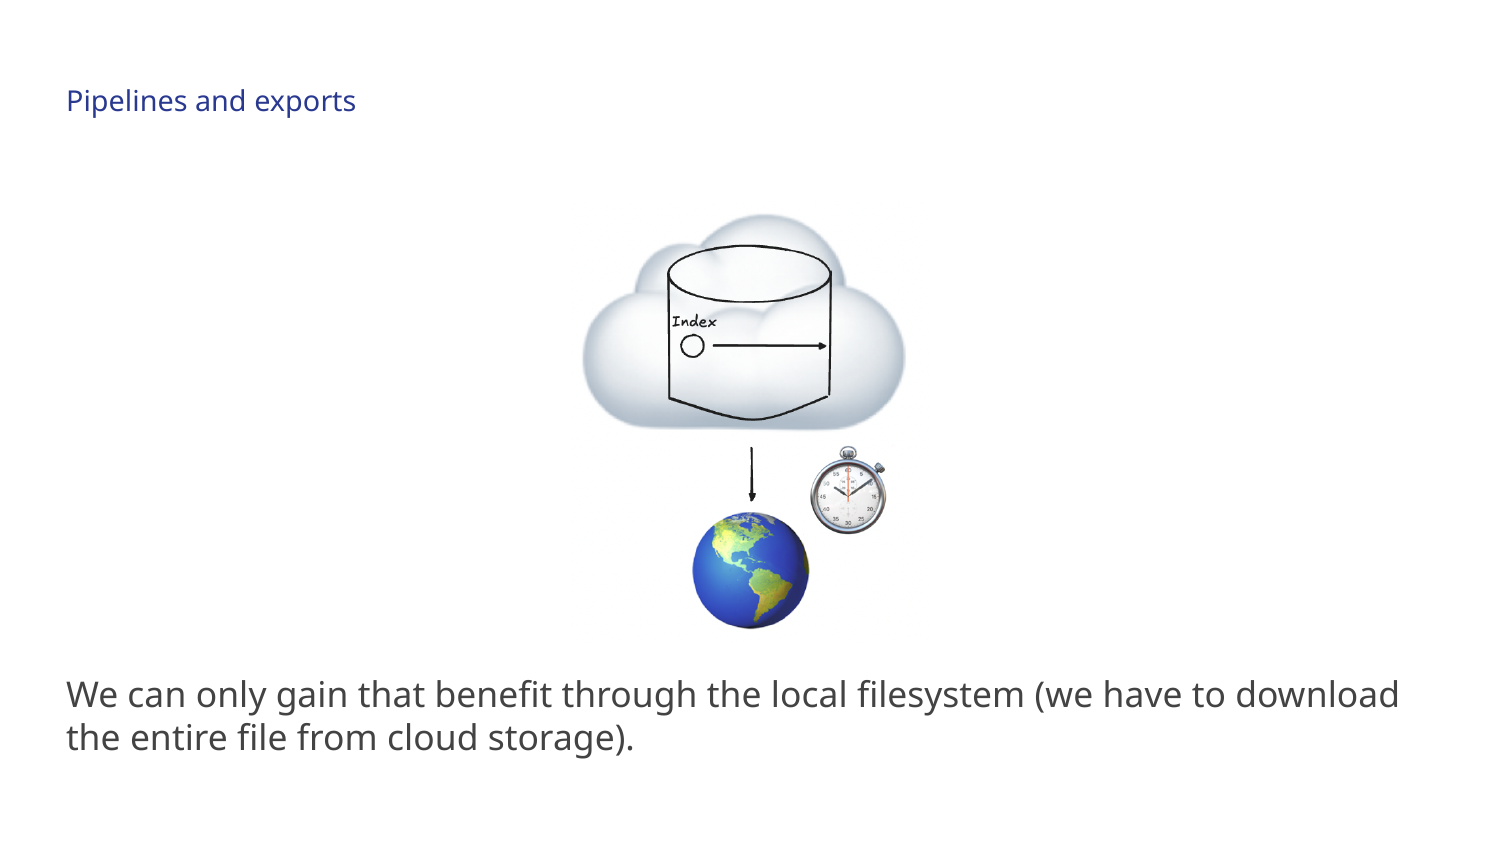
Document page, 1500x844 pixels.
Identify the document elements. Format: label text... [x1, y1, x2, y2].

text_box We can only gain that benefit through the local filesystem (we have to download the entire file from cloud storage). [51, 657, 1475, 793]
picture [570, 201, 930, 643]
title Pipelines and exports [51, 67, 1449, 167]
